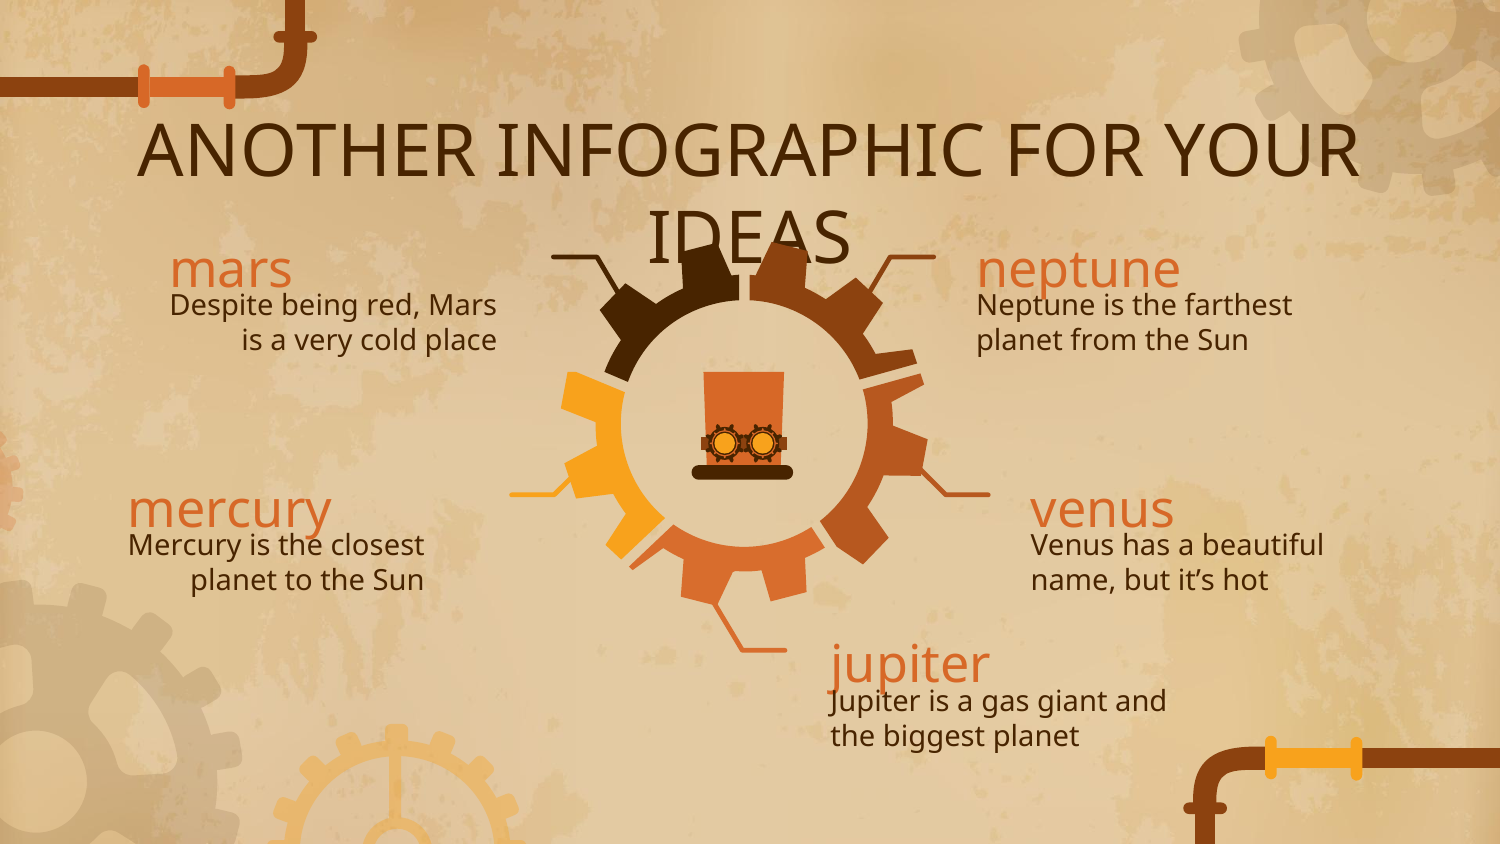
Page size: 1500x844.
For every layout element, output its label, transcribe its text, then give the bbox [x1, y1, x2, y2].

title ANOTHER INFOGRAPHIC FOR YOUR IDEAS [116, 88, 1384, 166]
text_box [628, 524, 825, 653]
text_box [551, 242, 740, 382]
text_box venus [1015, 460, 1388, 511]
text_box [819, 373, 991, 565]
text_box Jupiter is a gas giant and the biggest planet [815, 667, 1188, 762]
text_box jupiter [815, 615, 1188, 667]
text_box Neptune is the farthest planet from the Sun [961, 271, 1333, 366]
text_box mercury [112, 460, 485, 511]
text_box [749, 241, 937, 380]
text_box neptune [961, 220, 1333, 271]
text_box Despite being red, Mars is a very cold place [154, 271, 527, 366]
text_box [691, 371, 794, 480]
text_box [509, 371, 666, 560]
text_box Mercury is the closest planet to the Sun [112, 511, 485, 606]
text_box mars [154, 220, 527, 271]
text_box Venus has a beautiful name, but it’s hot [1015, 511, 1388, 606]
